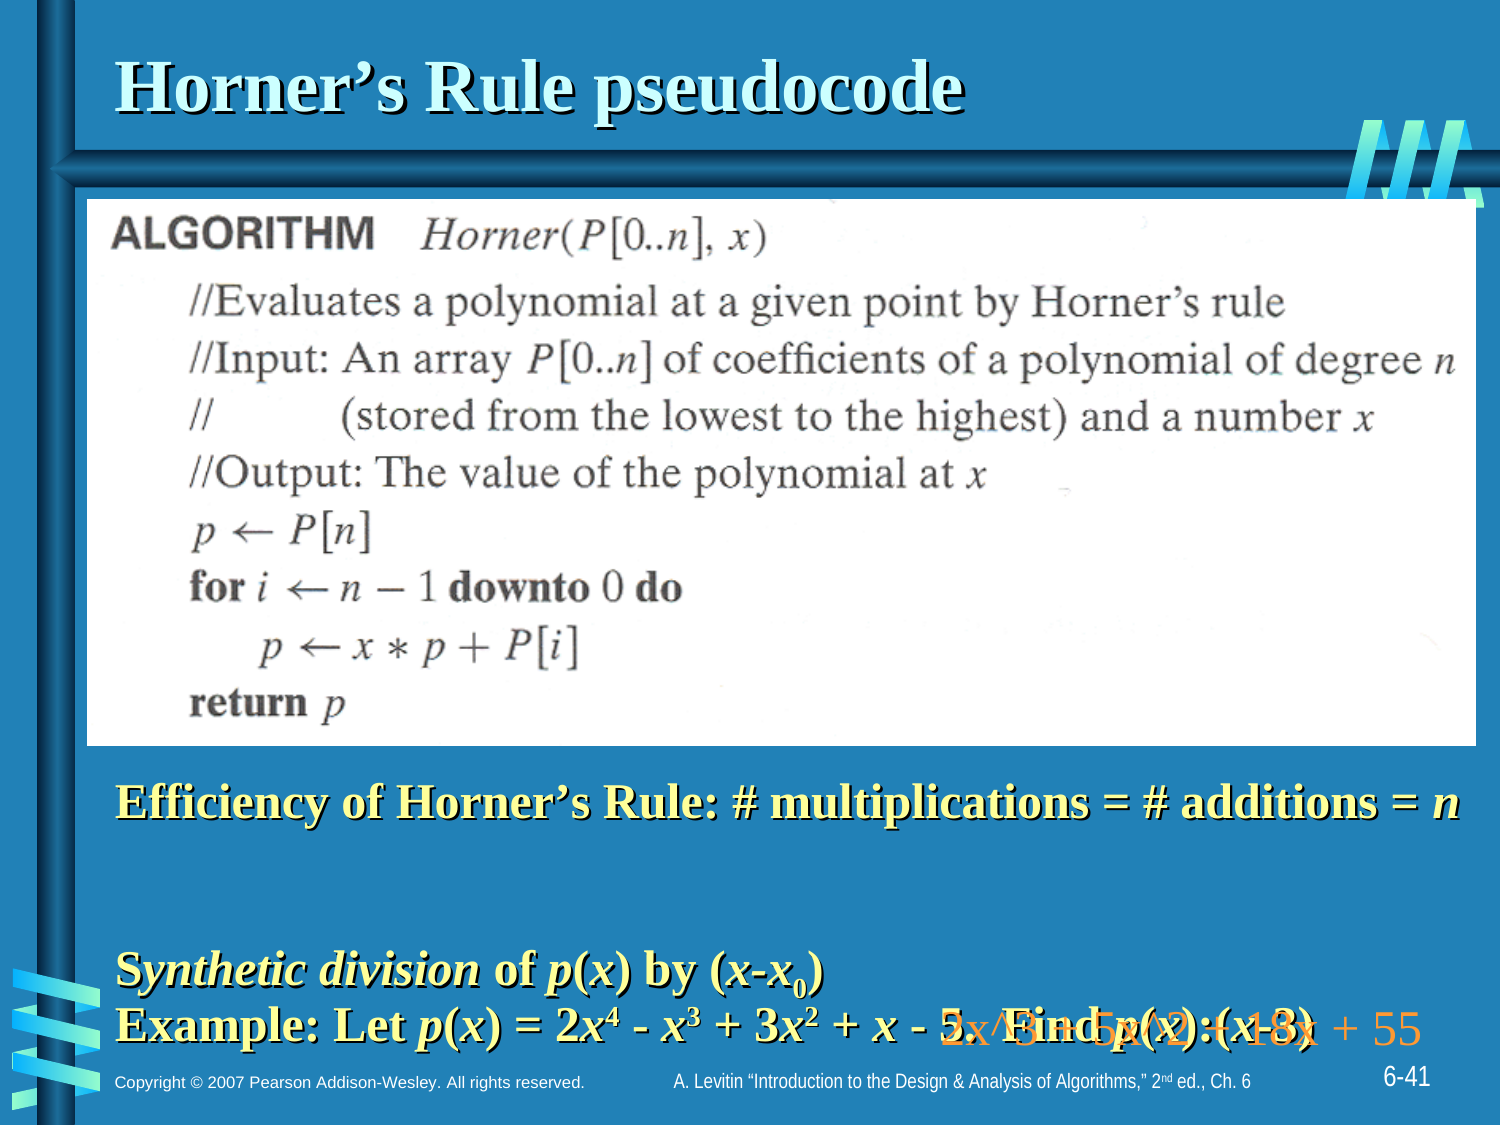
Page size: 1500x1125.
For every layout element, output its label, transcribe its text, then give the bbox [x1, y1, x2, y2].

text_box 2x^3 + 5x^2 + 18x + 55 [774, 987, 1500, 1063]
picture [87, 199, 1476, 746]
list Efficiency of Horner’s Rule: # multiplications = # additions = n Synthetic division of p(x) by (x-x0) Example: Let p(x) = 2x4 - x3 + 3x2 + x - 5. Find p(x):(x-3) [99, 207, 1500, 1063]
title Horner’s Rule pseudocode [99, 24, 1345, 138]
